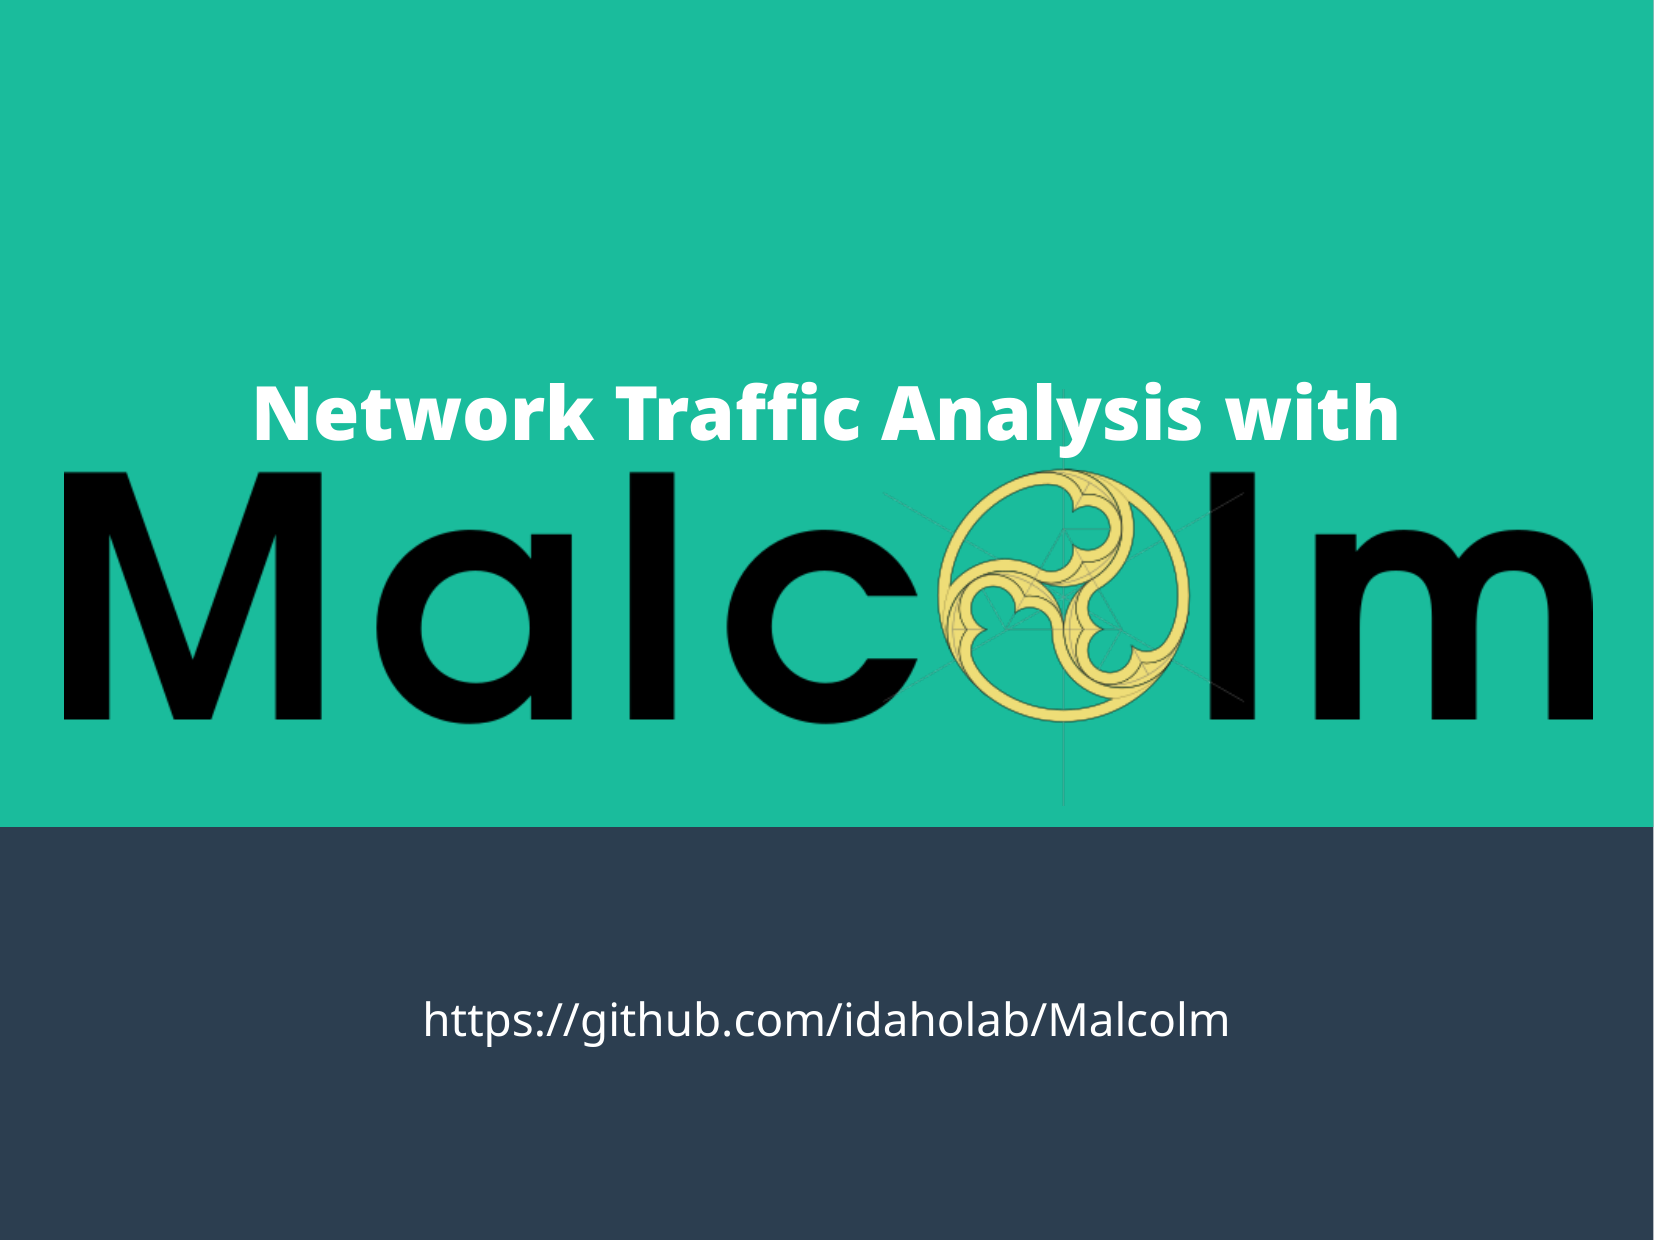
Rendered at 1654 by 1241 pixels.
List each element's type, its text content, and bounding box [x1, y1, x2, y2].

picture [64, 480, 1593, 806]
subtitle https://github.com/idaholab/Malcolm [59, 856, 1595, 1182]
title Network Traffic Analysis with [59, 291, 1595, 480]
